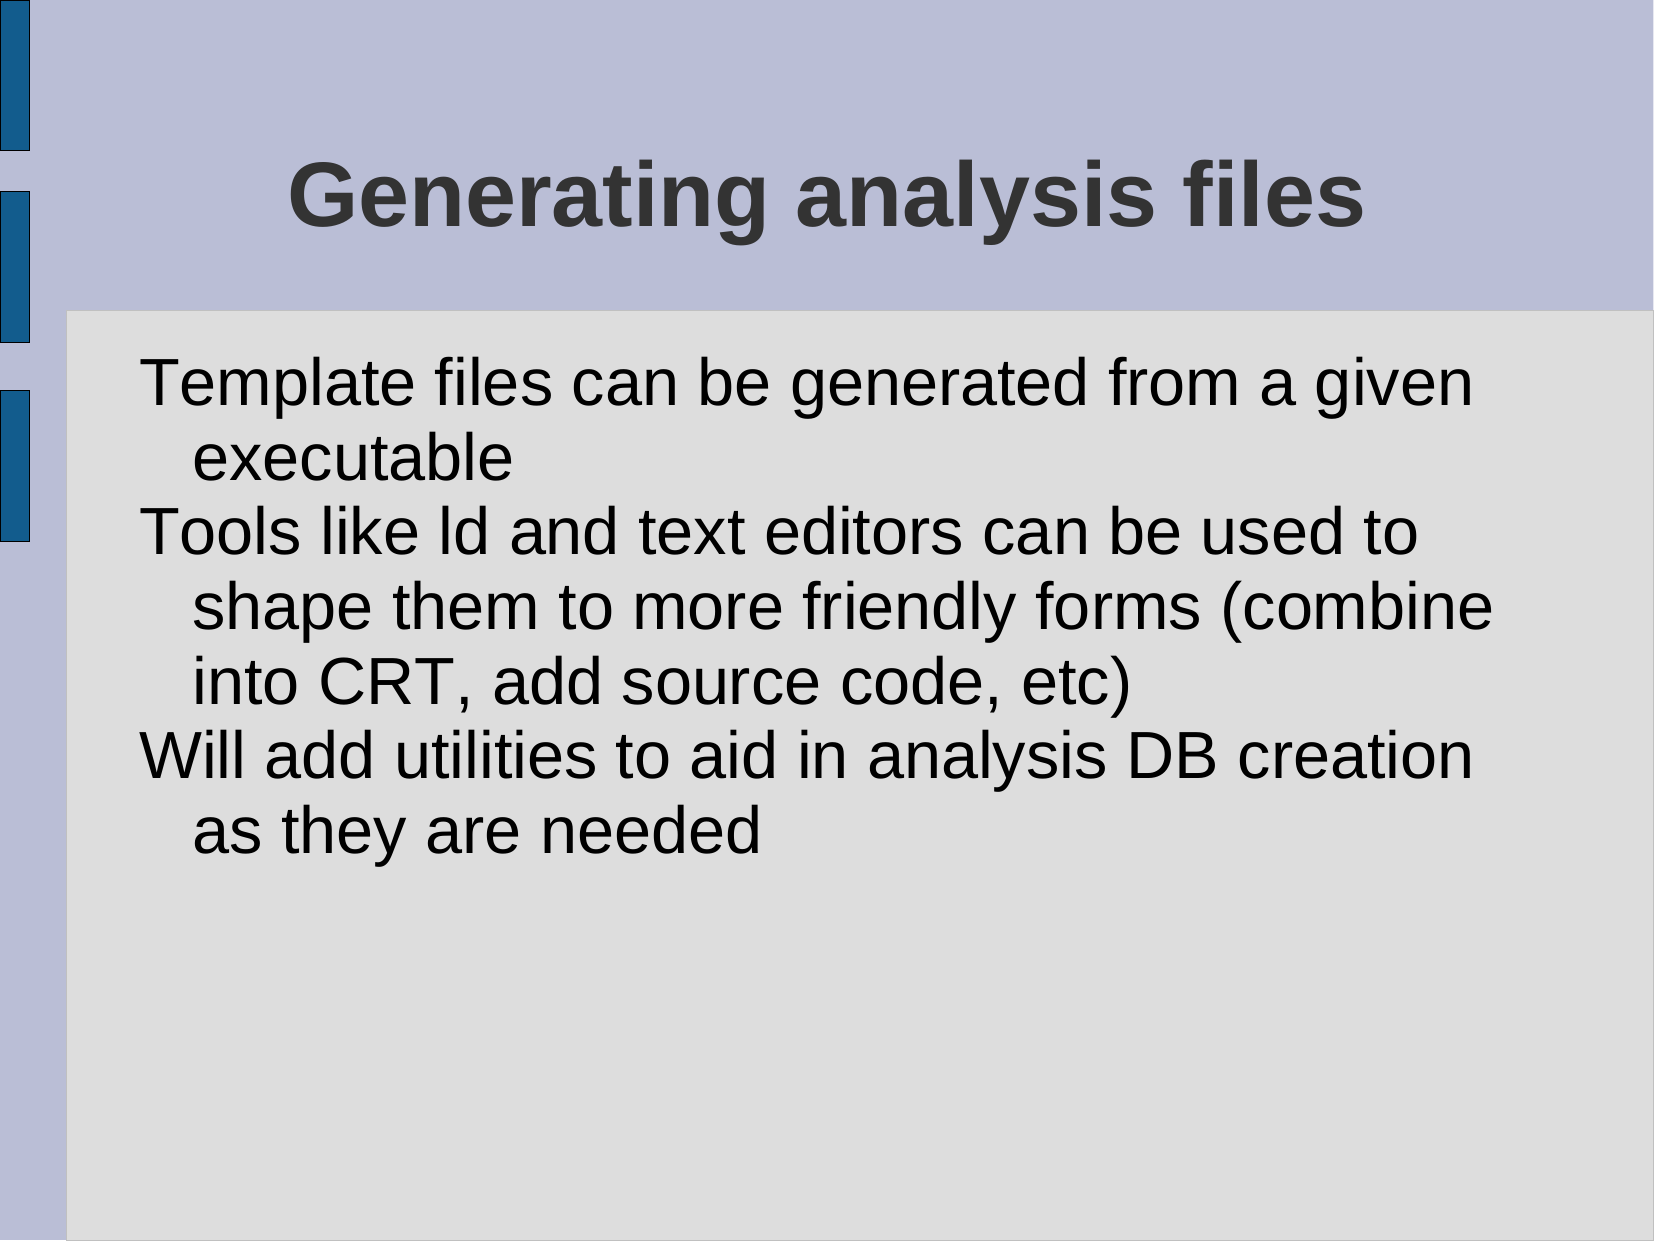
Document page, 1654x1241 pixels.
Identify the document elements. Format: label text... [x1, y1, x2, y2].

title Generating analysis files [121, 98, 1534, 291]
list Template files can be generated from a given executable Tools like ld and text editors can be used to shape them to more friendly forms (combine into CRT, add source code, etc) Will add utilities to aid in analysis DB creation as they are needed [121, 344, 1534, 1112]
